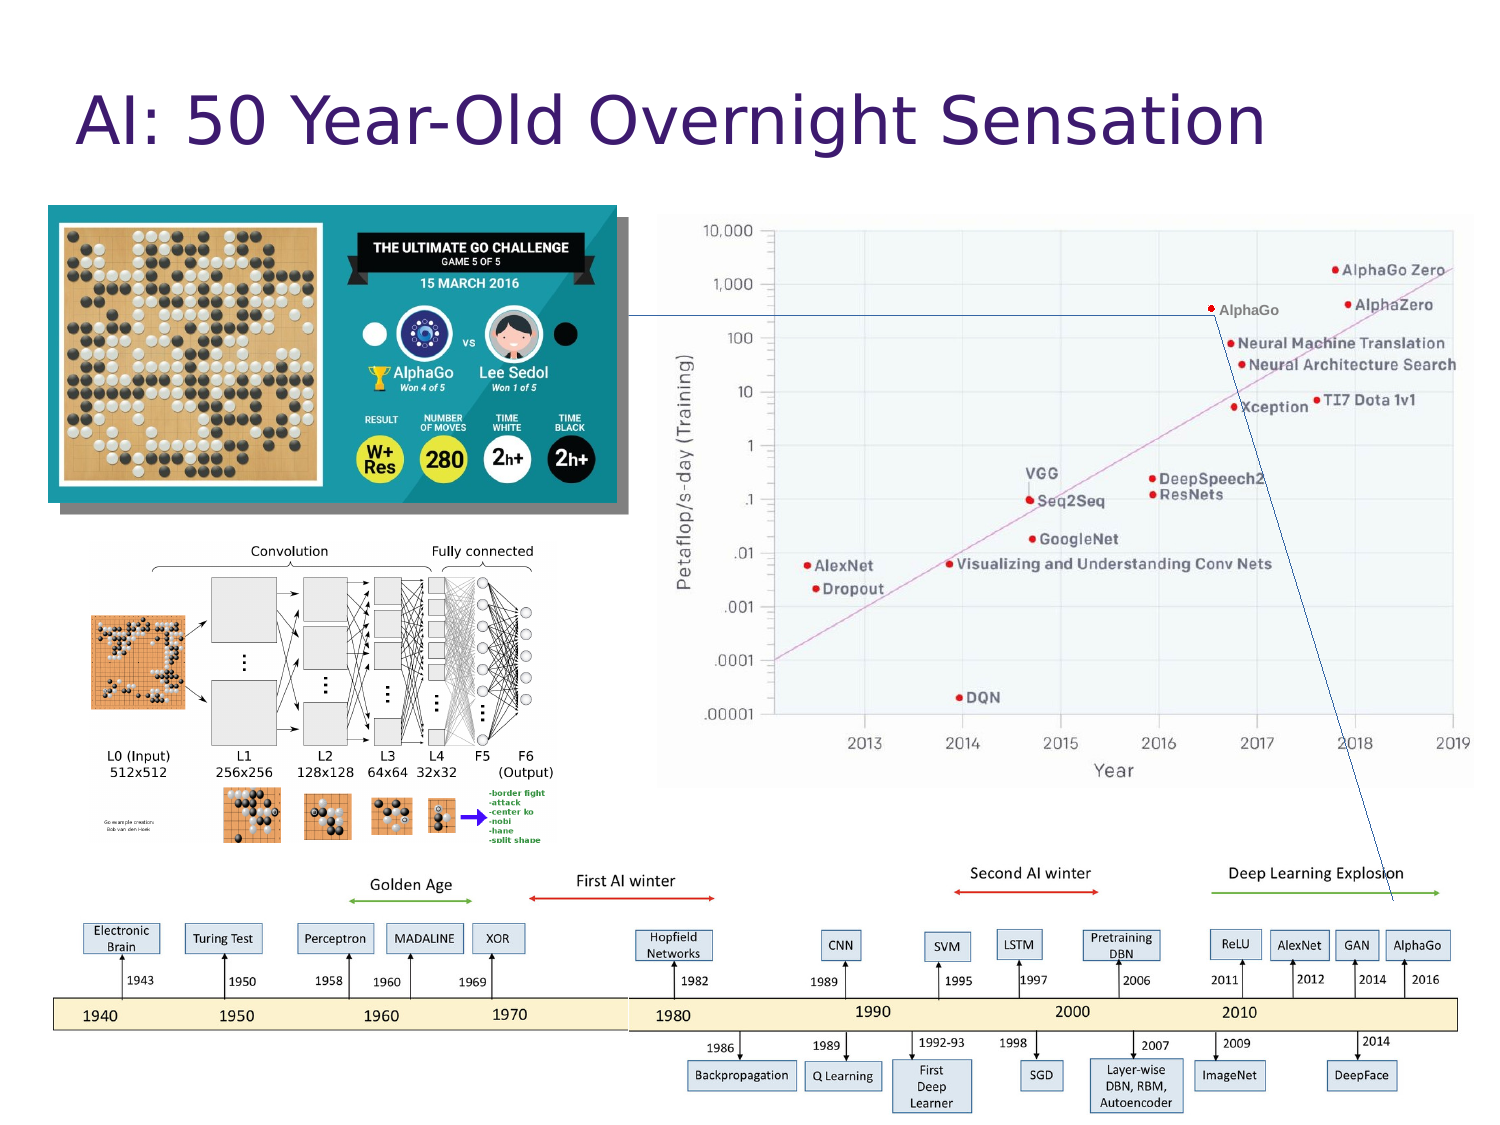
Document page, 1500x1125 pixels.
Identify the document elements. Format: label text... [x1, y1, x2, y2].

text_box AlphaGo [1204, 295, 1296, 327]
title AI: 50 Year-Old Overnight Sensation [75, 27, 1500, 215]
picture [48, 205, 617, 503]
text_box [1207, 304, 1216, 313]
picture [657, 214, 1474, 788]
picture [39, 541, 1465, 1125]
